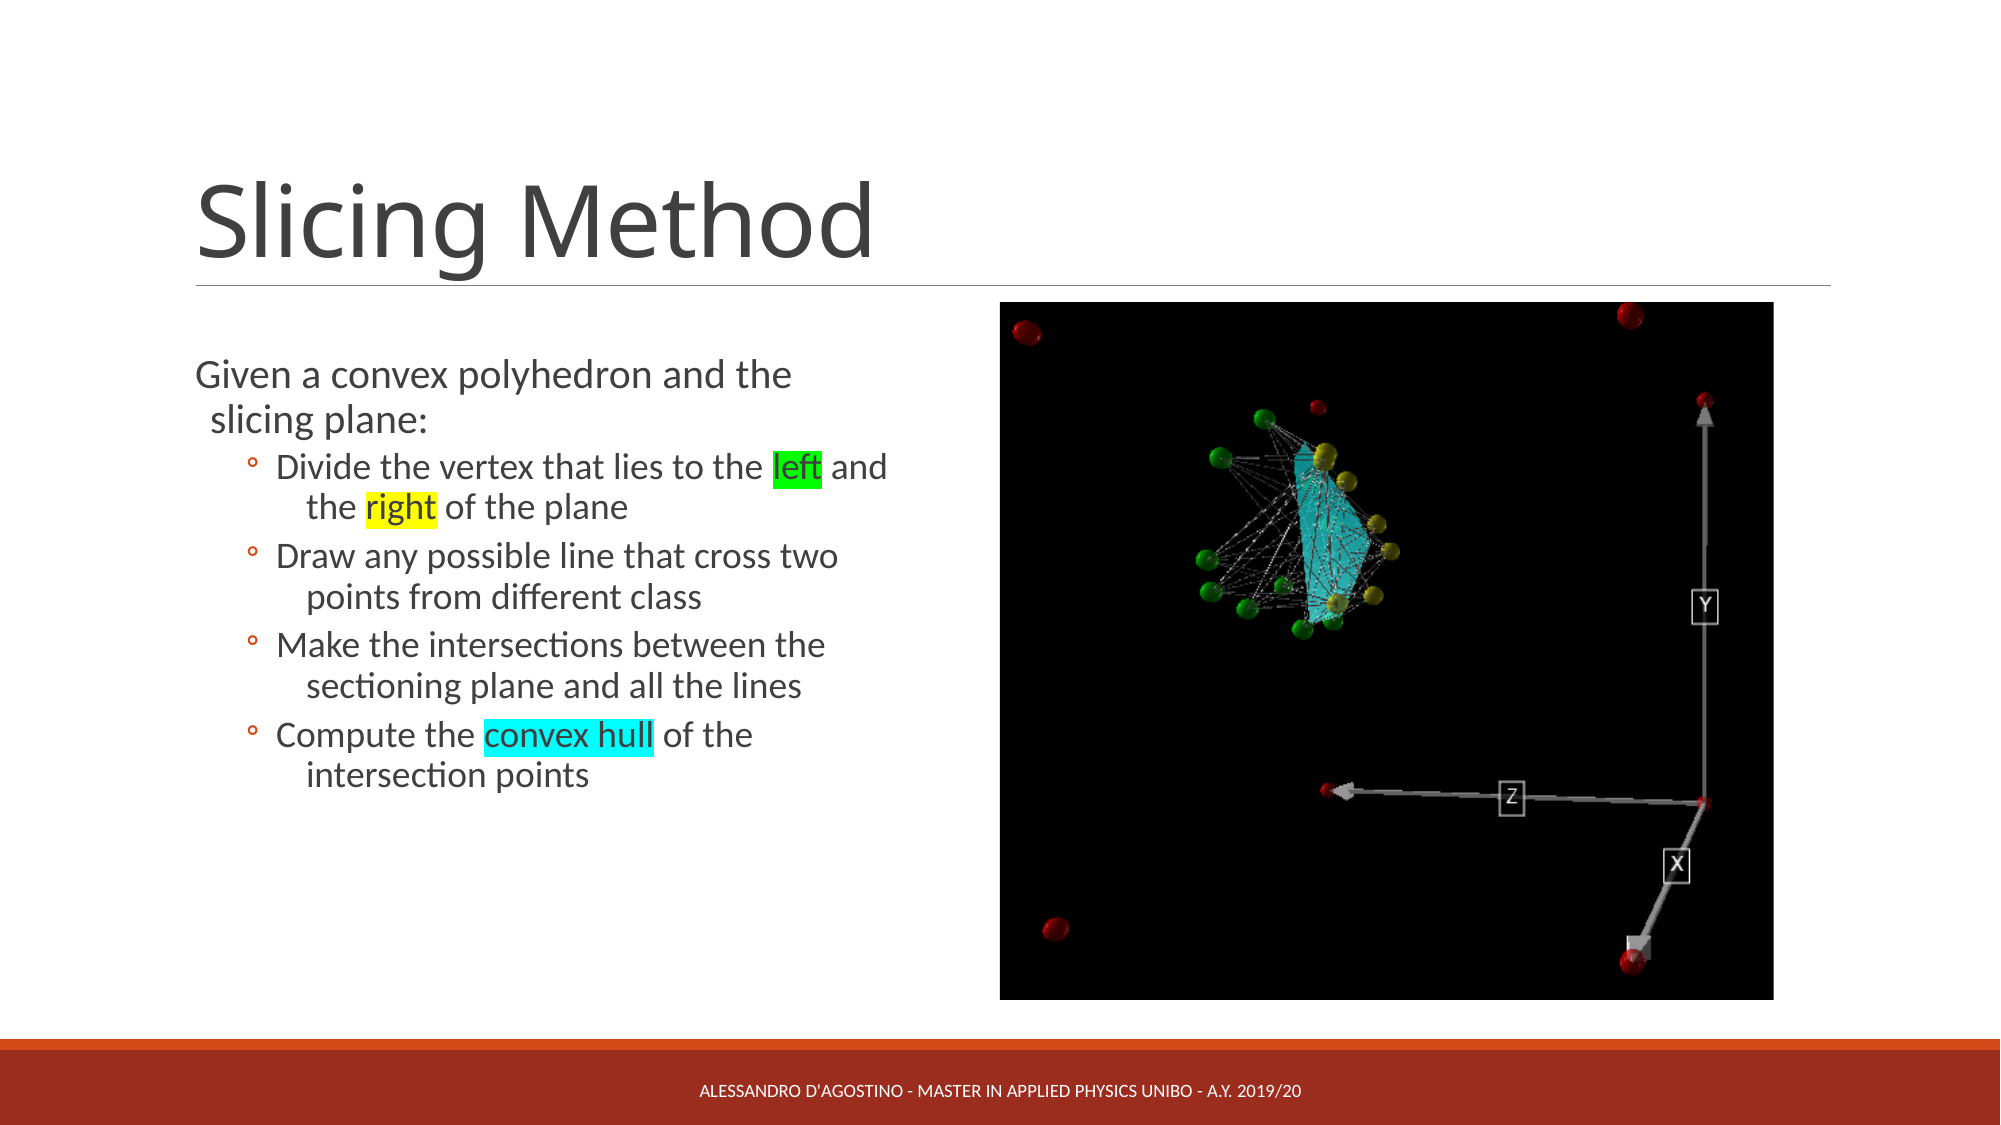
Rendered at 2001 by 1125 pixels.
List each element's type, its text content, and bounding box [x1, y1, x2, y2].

text_box Alessandro d'Agostino - Master in Applied Physics UniBo - a.y. 2019/20 [604, 1059, 1396, 1120]
picture [999, 302, 1774, 1000]
list Given a convex polyhedron and the slicing plane: Divide the vertex that lies to the left and the right of the plane Draw any possible line that cross two points from different class Make the intersections between the sectioning plane and all the lines Compute the convex hull of the intersection points [180, 345, 898, 1006]
title Slicing Method [180, 47, 1831, 286]
